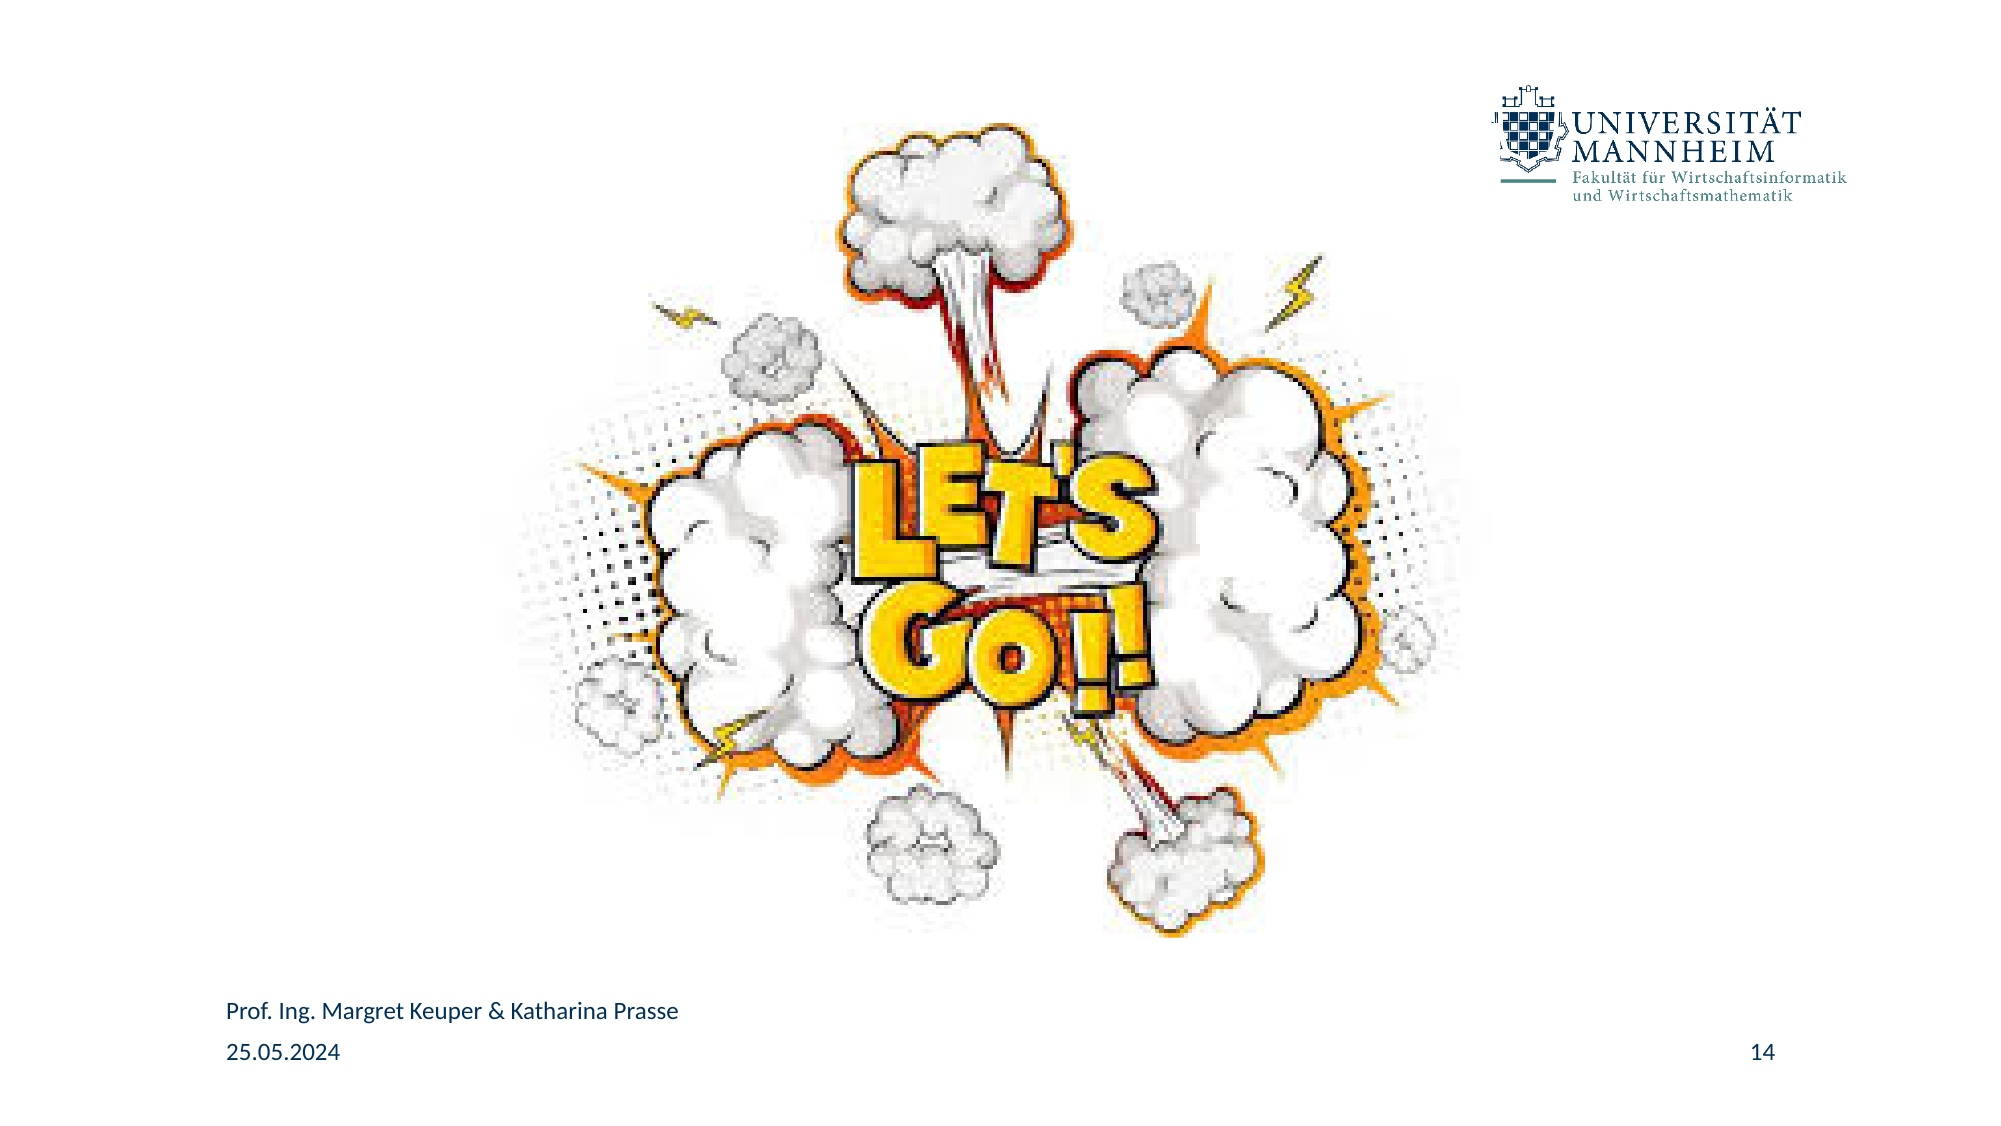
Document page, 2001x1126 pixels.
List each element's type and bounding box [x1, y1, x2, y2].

text_box [486, 123, 1501, 938]
picture [1440, 47, 1894, 248]
